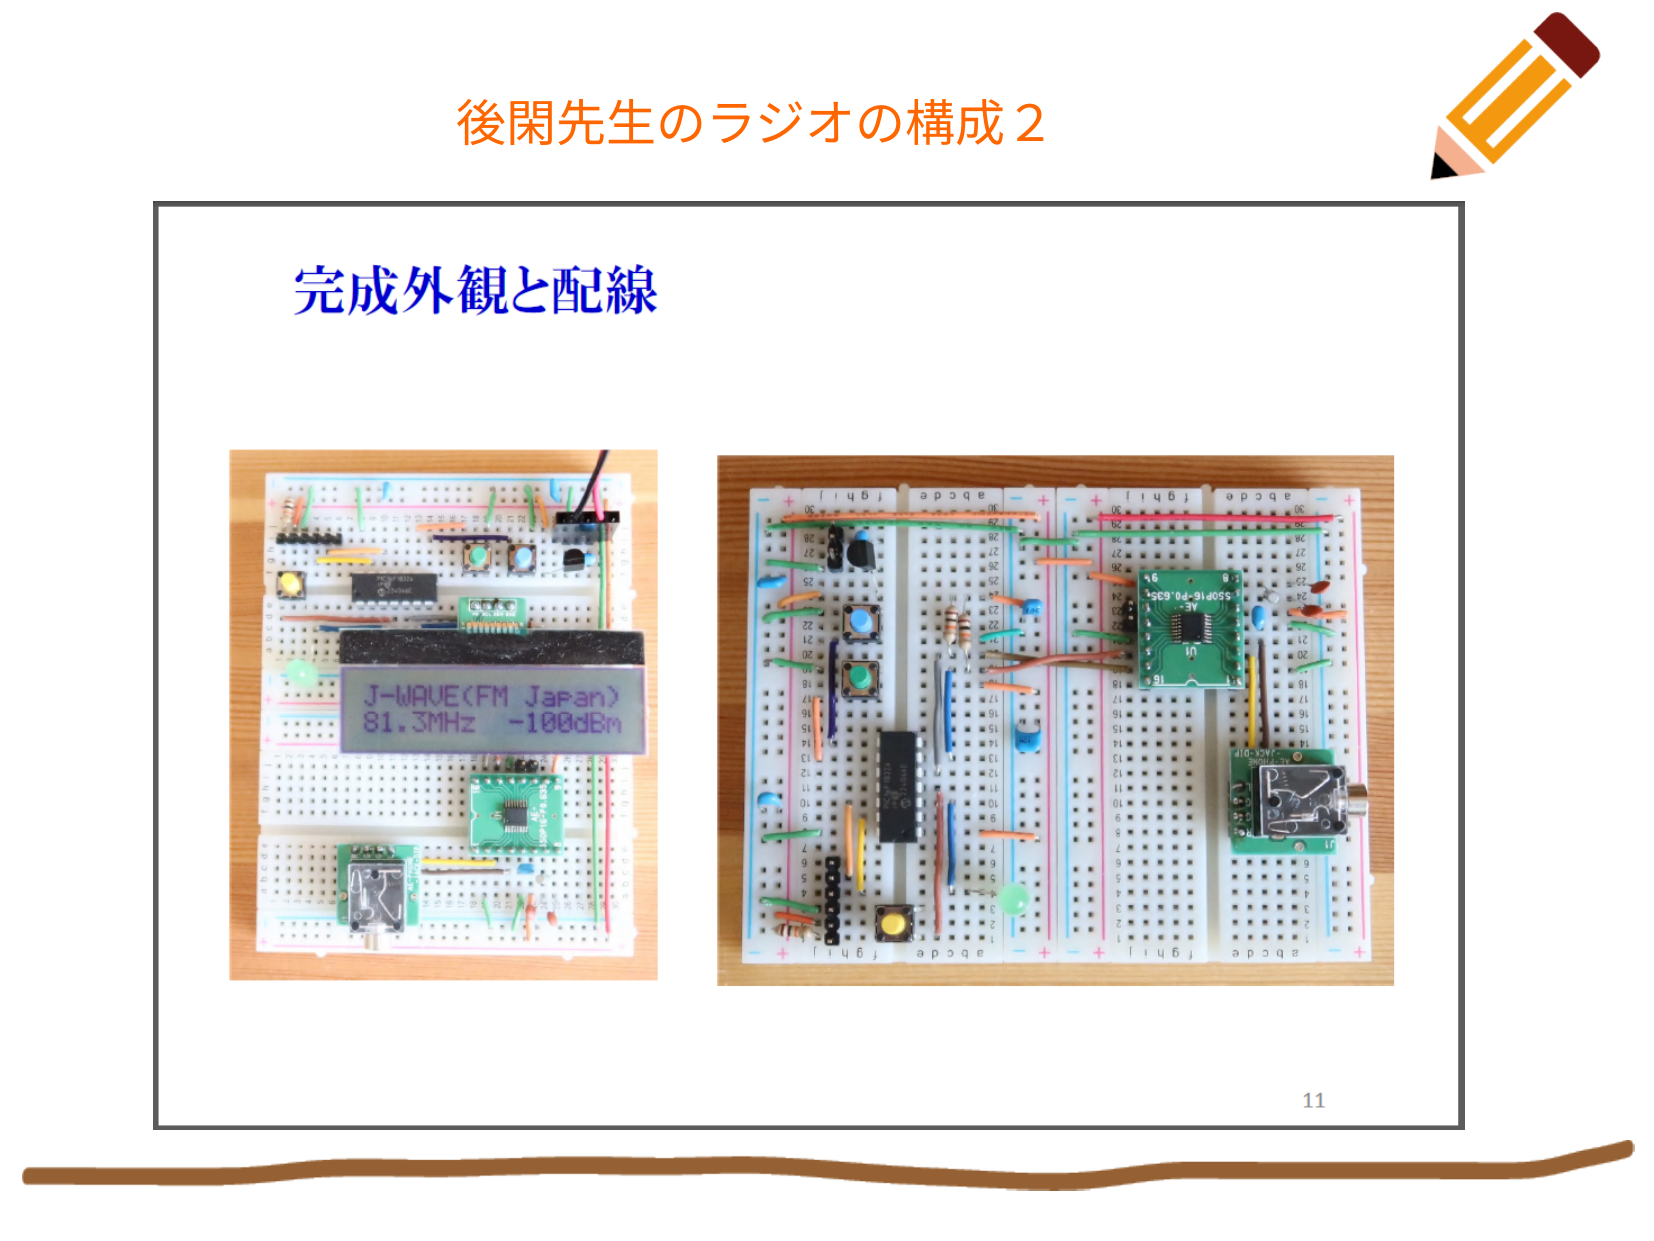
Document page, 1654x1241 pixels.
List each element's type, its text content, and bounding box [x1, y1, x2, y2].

picture [22, 1140, 1635, 1191]
picture [1430, 12, 1601, 181]
title 後閑先生のラジオの構成２ [82, 49, 1430, 189]
picture [153, 200, 1465, 1130]
